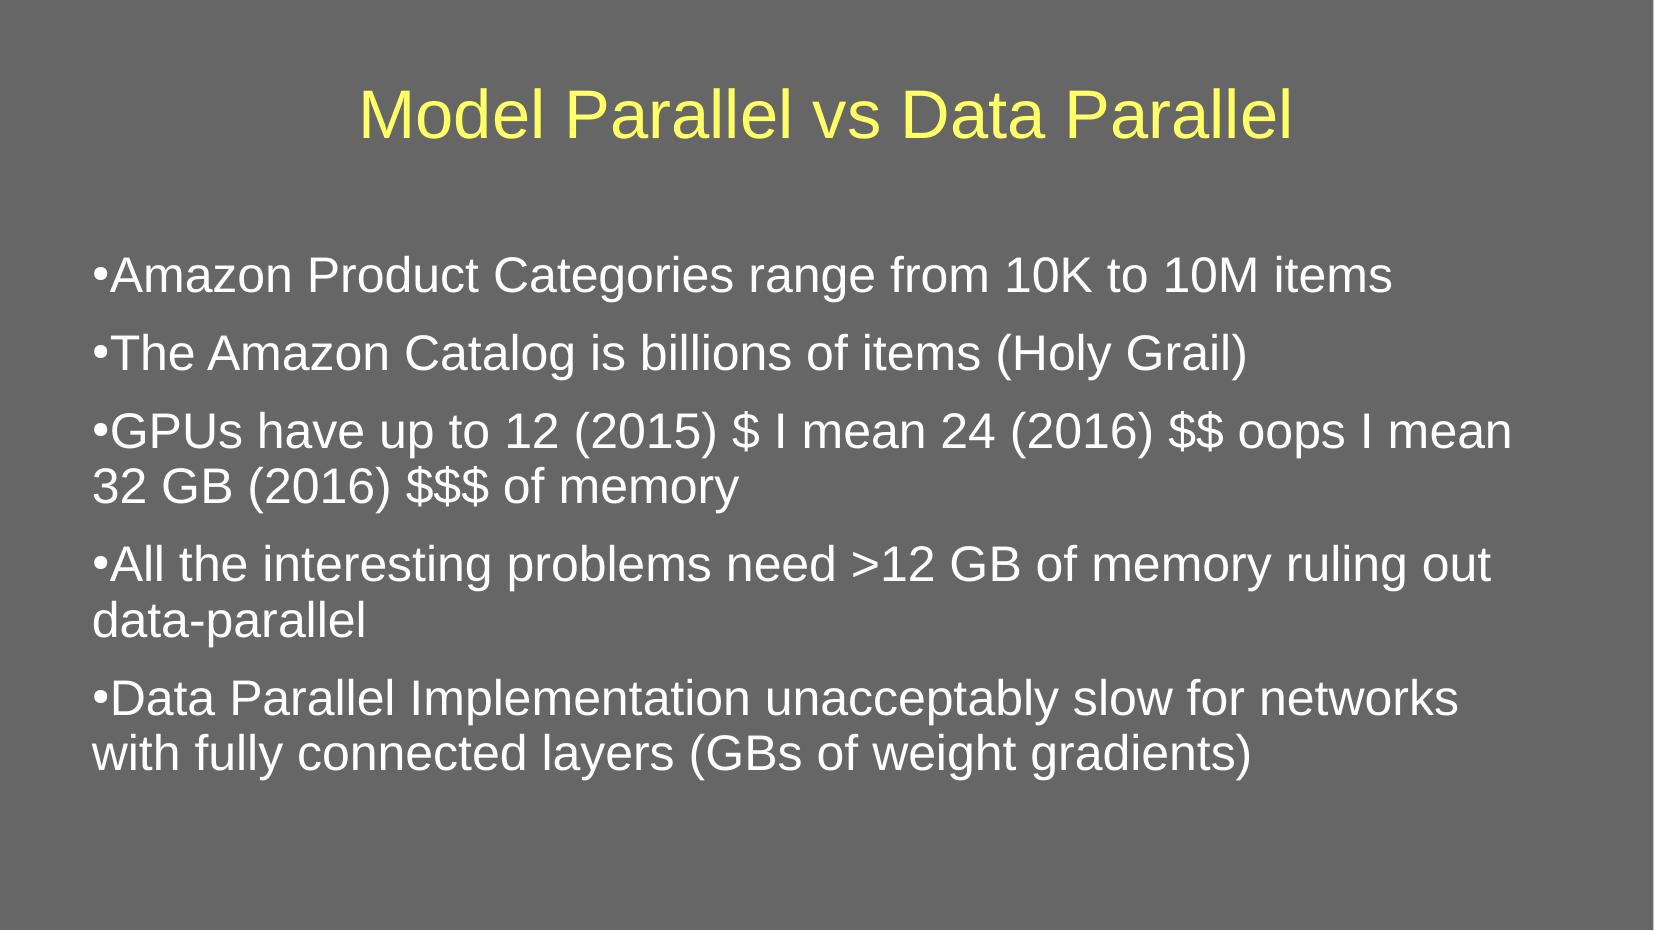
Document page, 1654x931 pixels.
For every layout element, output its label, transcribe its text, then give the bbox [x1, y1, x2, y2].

list Amazon Product Categories range from 10K to 10M items The Amazon Catalog is billions of items (Holy Grail) GPUs have up to 12 (2015) $ I mean 24 (2016) $$ oops I mean 32 GB (2016) $$$ of memory All the interesting problems need >12 GB of memory ruling out data-parallel Data Parallel Implementation unacceptably slow for networks with fully connected layers (GBs of weight gradients) [74, 247, 1563, 787]
title Model Parallel vs Data Parallel [82, 36, 1571, 193]
